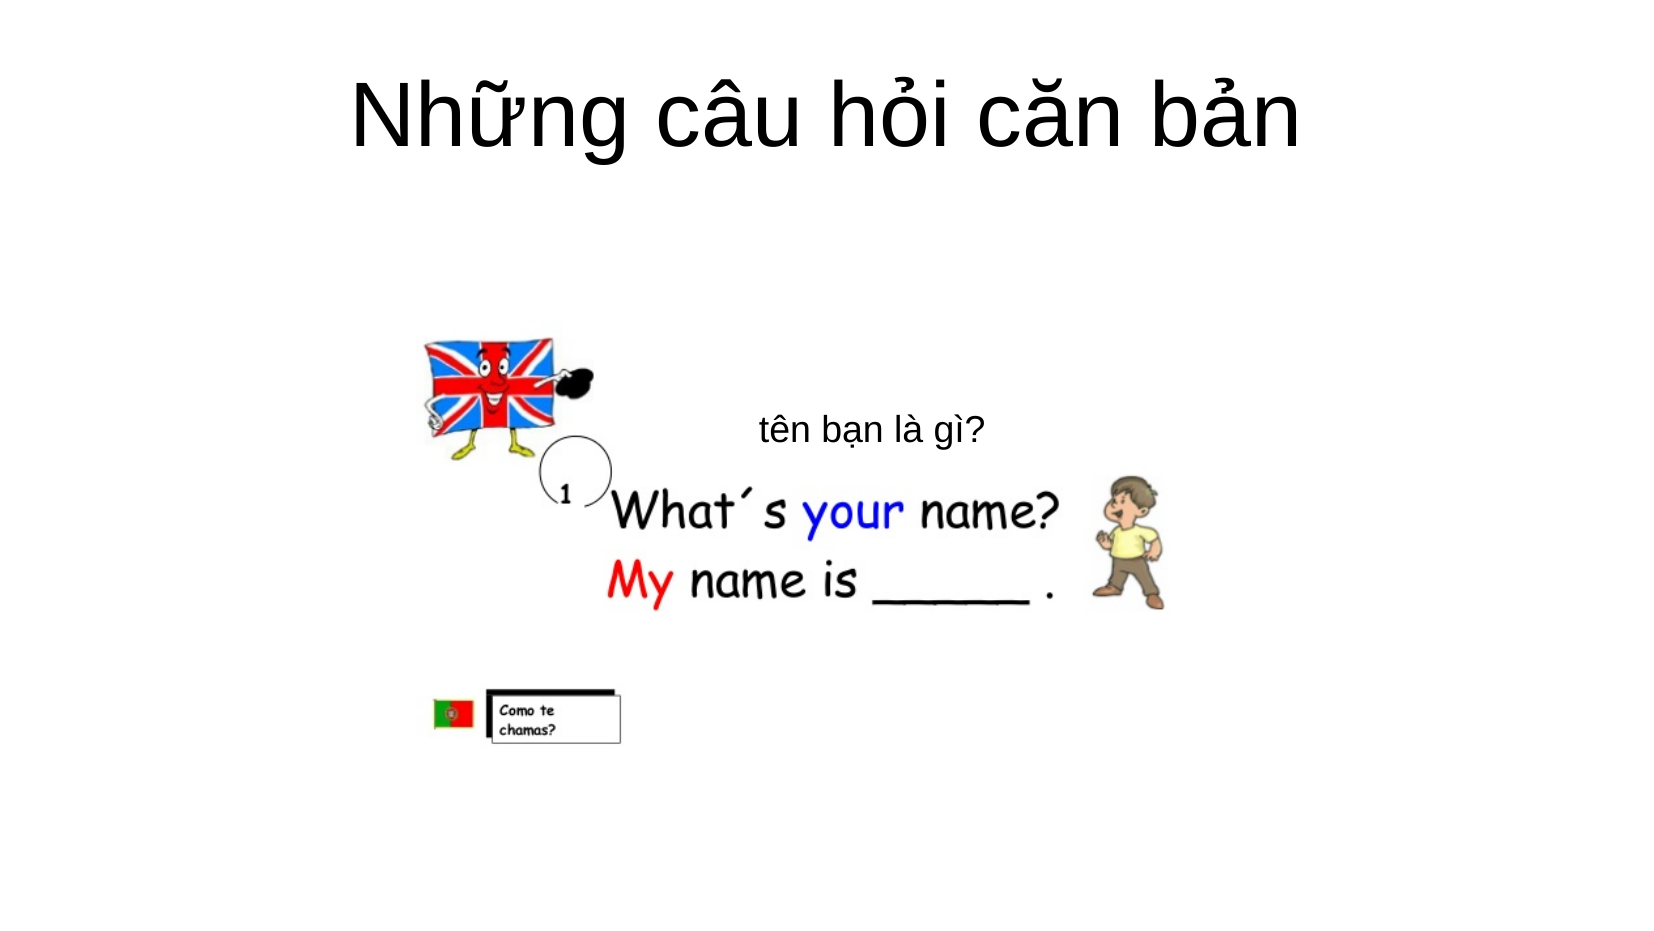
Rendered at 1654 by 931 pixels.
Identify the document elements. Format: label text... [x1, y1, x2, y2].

text_box tên bạn là gì? [744, 401, 1040, 473]
title Những câu hỏi căn bản [82, 37, 1571, 193]
picture [395, 236, 1229, 825]
